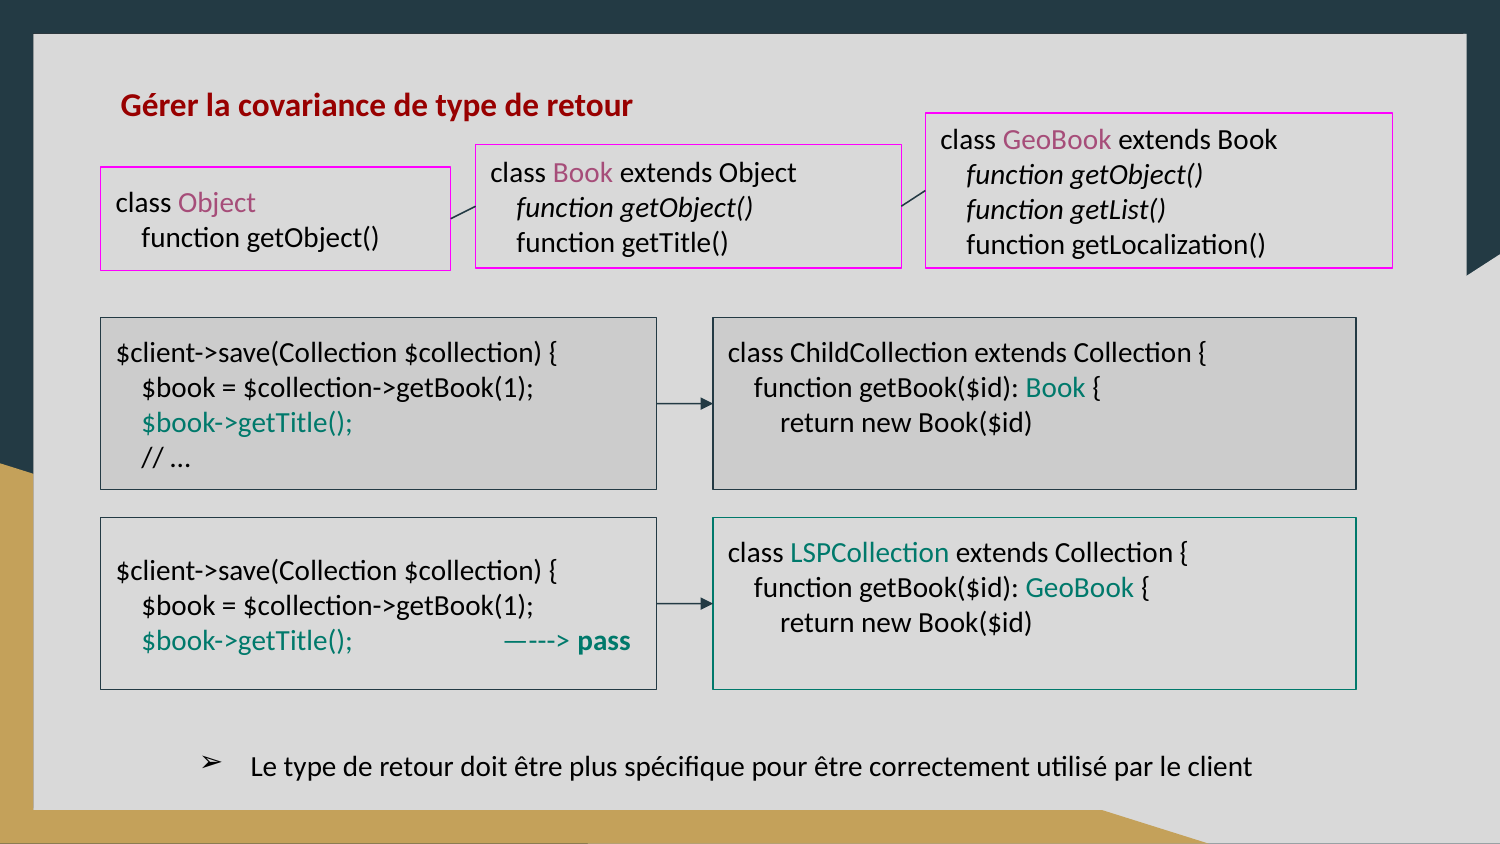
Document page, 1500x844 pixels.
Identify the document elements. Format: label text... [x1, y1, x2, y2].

text_box class Object function getObject() [100, 167, 451, 271]
text_box class ChildCollection extends Collection { function getBook($id): Book { return new Book($id) [712, 317, 1357, 490]
text_box Gérer la covariance de type de retour [73, 67, 1344, 138]
text_box Le type de retour doit être plus spécifique pour être correctement utilisé par le client [160, 732, 1432, 798]
text_box class LSPCollection extends Collection { function getBook($id): GeoBook { return new Book($id) [712, 517, 1357, 690]
text_box class Book extends Object function getObject() function getTitle() [475, 144, 902, 268]
text_box $client->save(Collection $collection) { $book = $collection->getBook(1); $book->getTitle(); —---> pass [100, 517, 657, 690]
text_box $client->save(Collection $collection) { $book = $collection->getBook(1); $book->getTitle(); // … [100, 317, 657, 490]
text_box class GeoBook extends Book function getObject() function getList() function getLocalization() [925, 113, 1393, 268]
